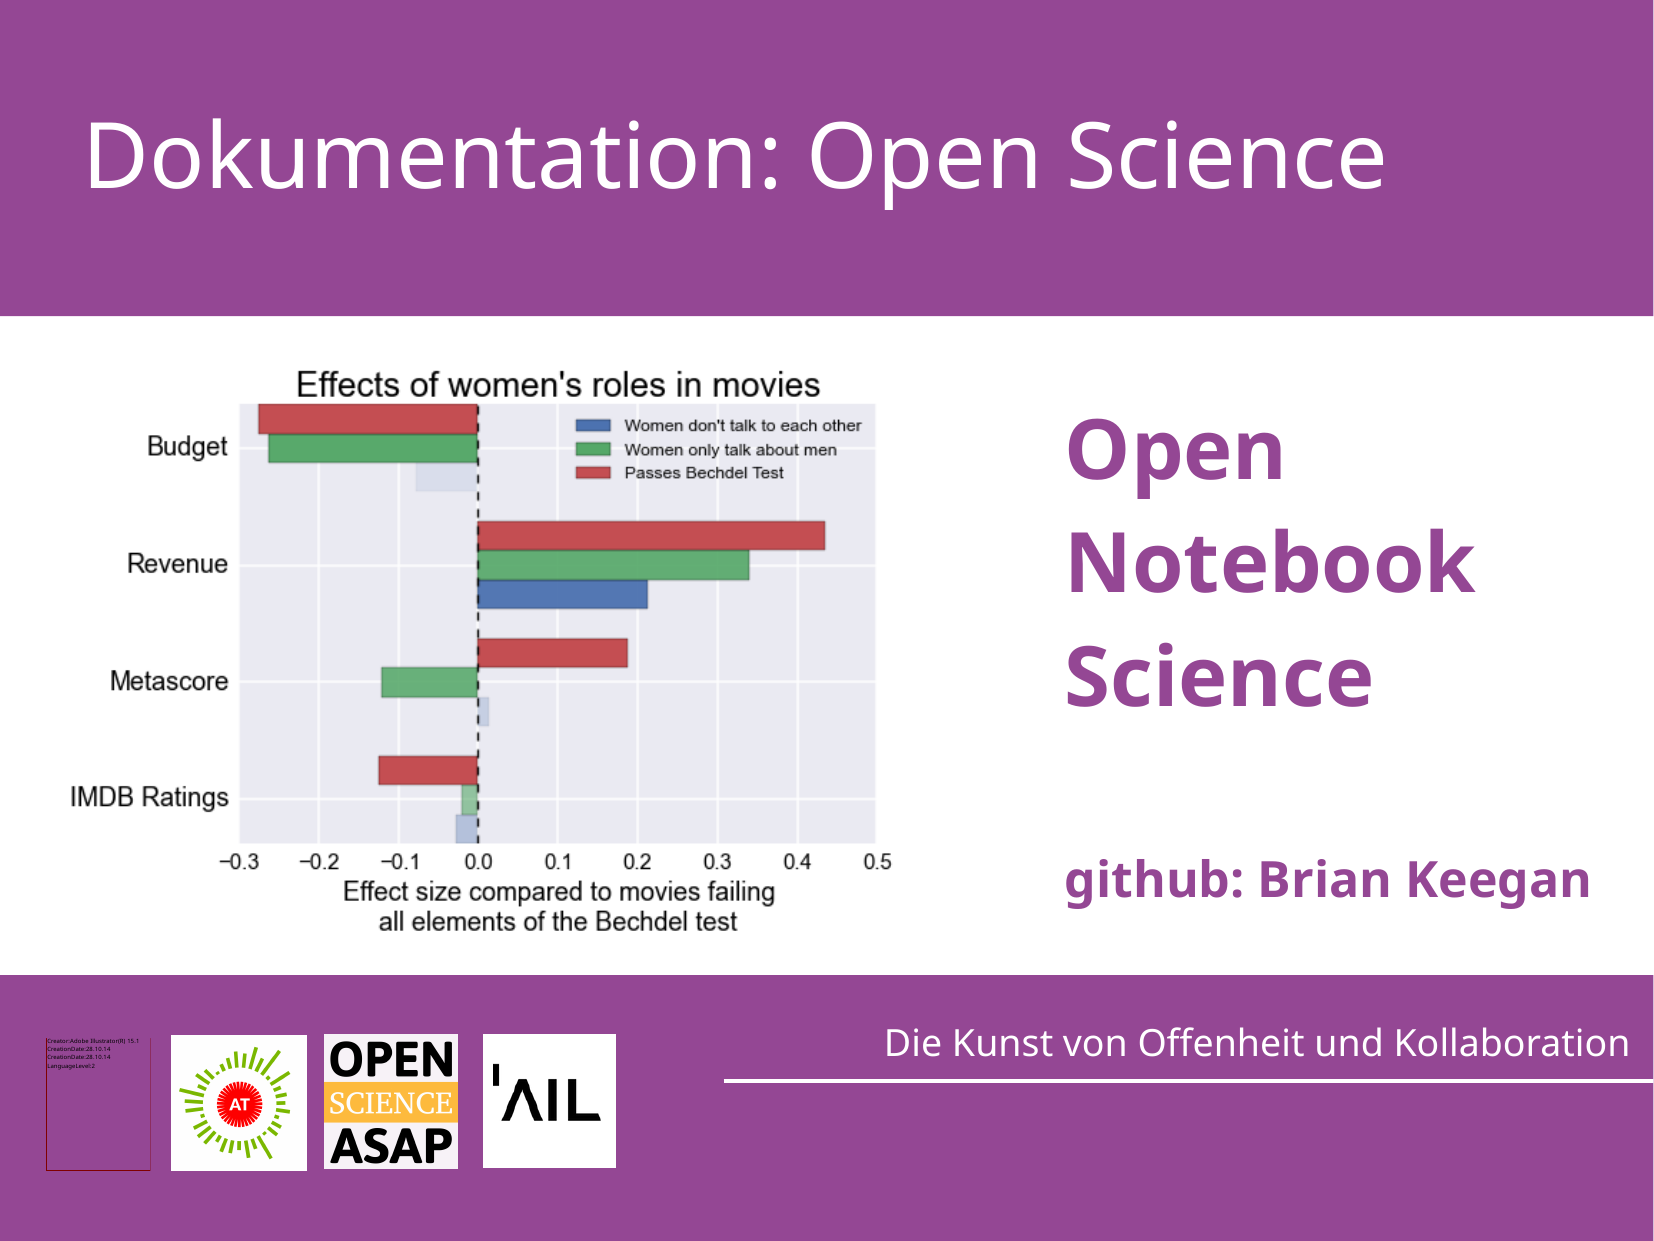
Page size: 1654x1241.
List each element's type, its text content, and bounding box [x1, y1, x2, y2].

picture [483, 1034, 616, 1168]
text_box Open Notebook Science github: Brian Keegan [1050, 382, 1647, 866]
picture [45, 1039, 151, 1171]
text_box [0, 0, 1654, 974]
title Dokumentation: Open Science [82, 49, 1571, 257]
picture [50, 354, 921, 951]
picture [324, 1034, 458, 1169]
text_box [0, 975, 1654, 1241]
text_box Die Kunst von Offenheit und Kollaboration [869, 1009, 1624, 1067]
picture [171, 1035, 307, 1171]
